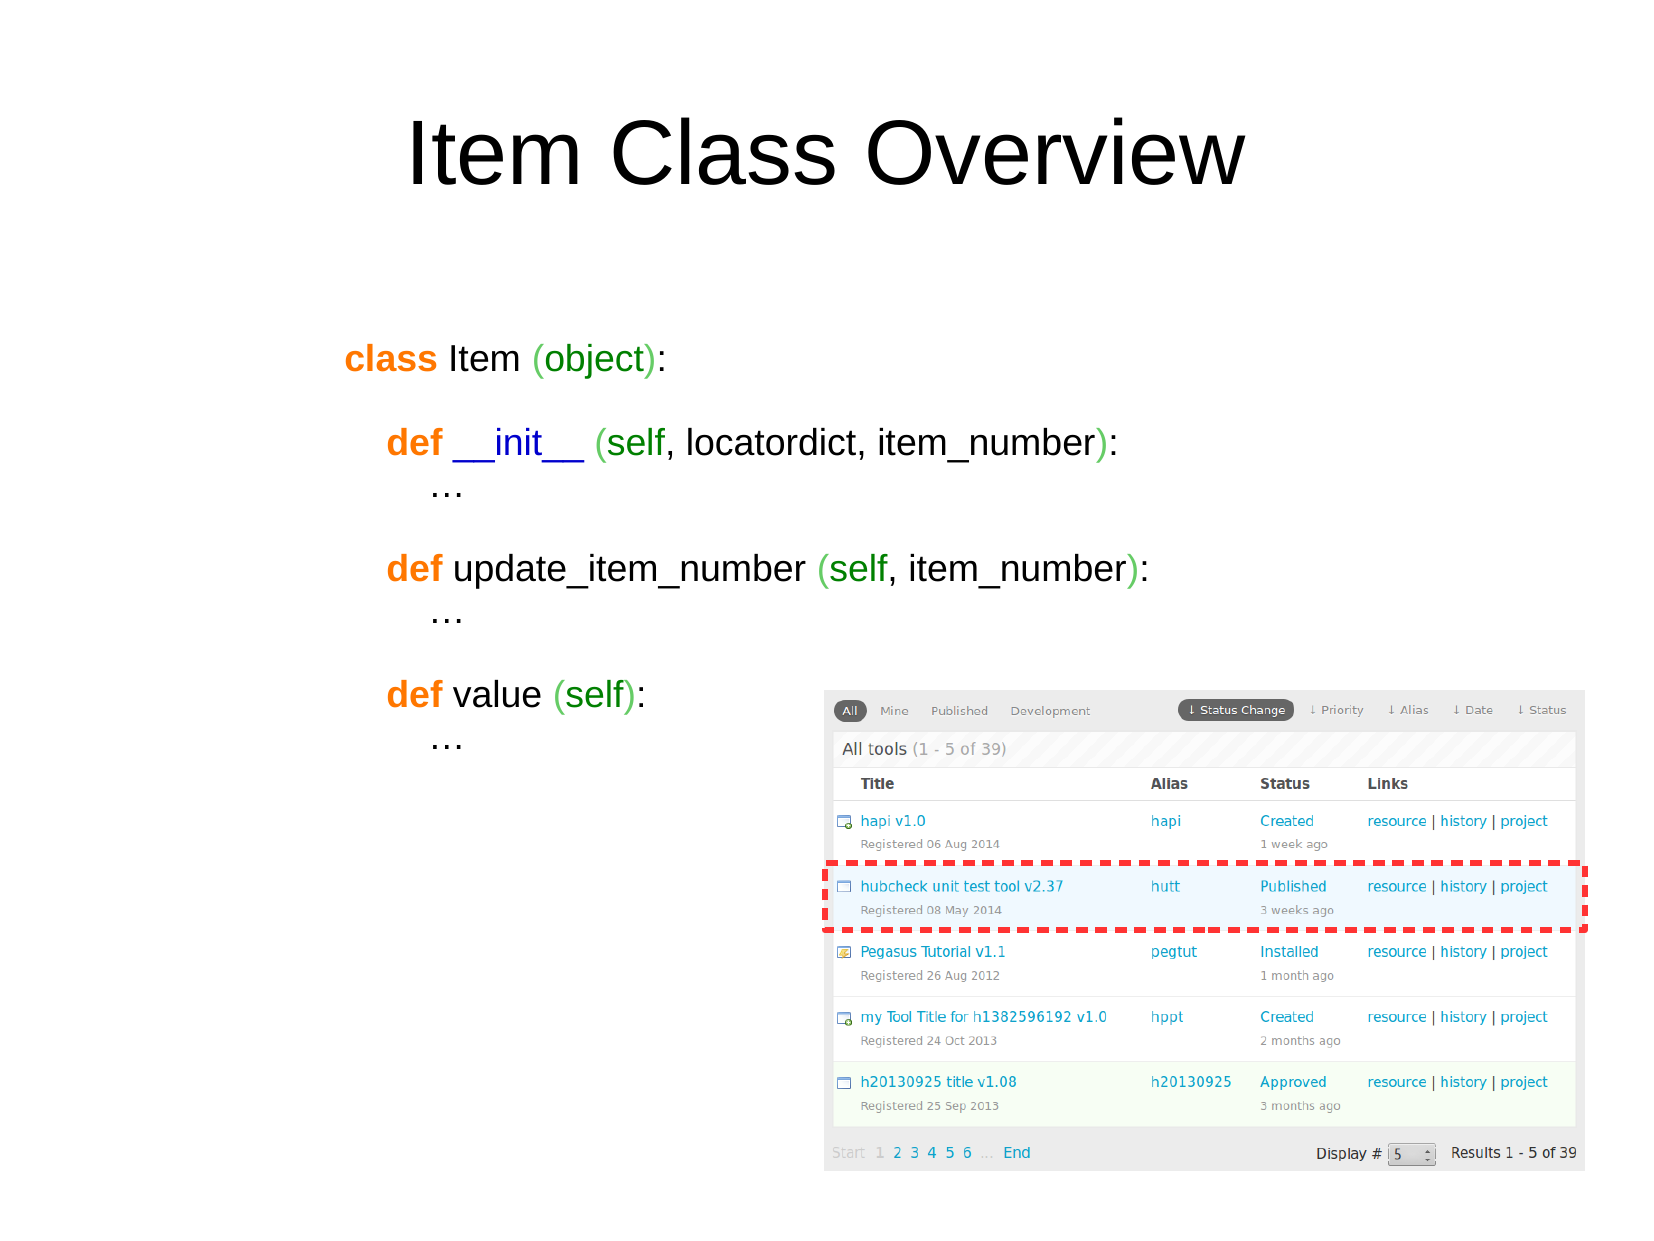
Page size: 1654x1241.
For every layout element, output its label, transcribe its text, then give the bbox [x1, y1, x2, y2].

picture [824, 690, 1585, 1171]
text_box class Item (object): def __init__ (self, locatordict, item_number): … def update_item_number (self, item_number): … def value (self): … [329, 330, 1165, 891]
title Item Class Overview [82, 49, 1571, 257]
